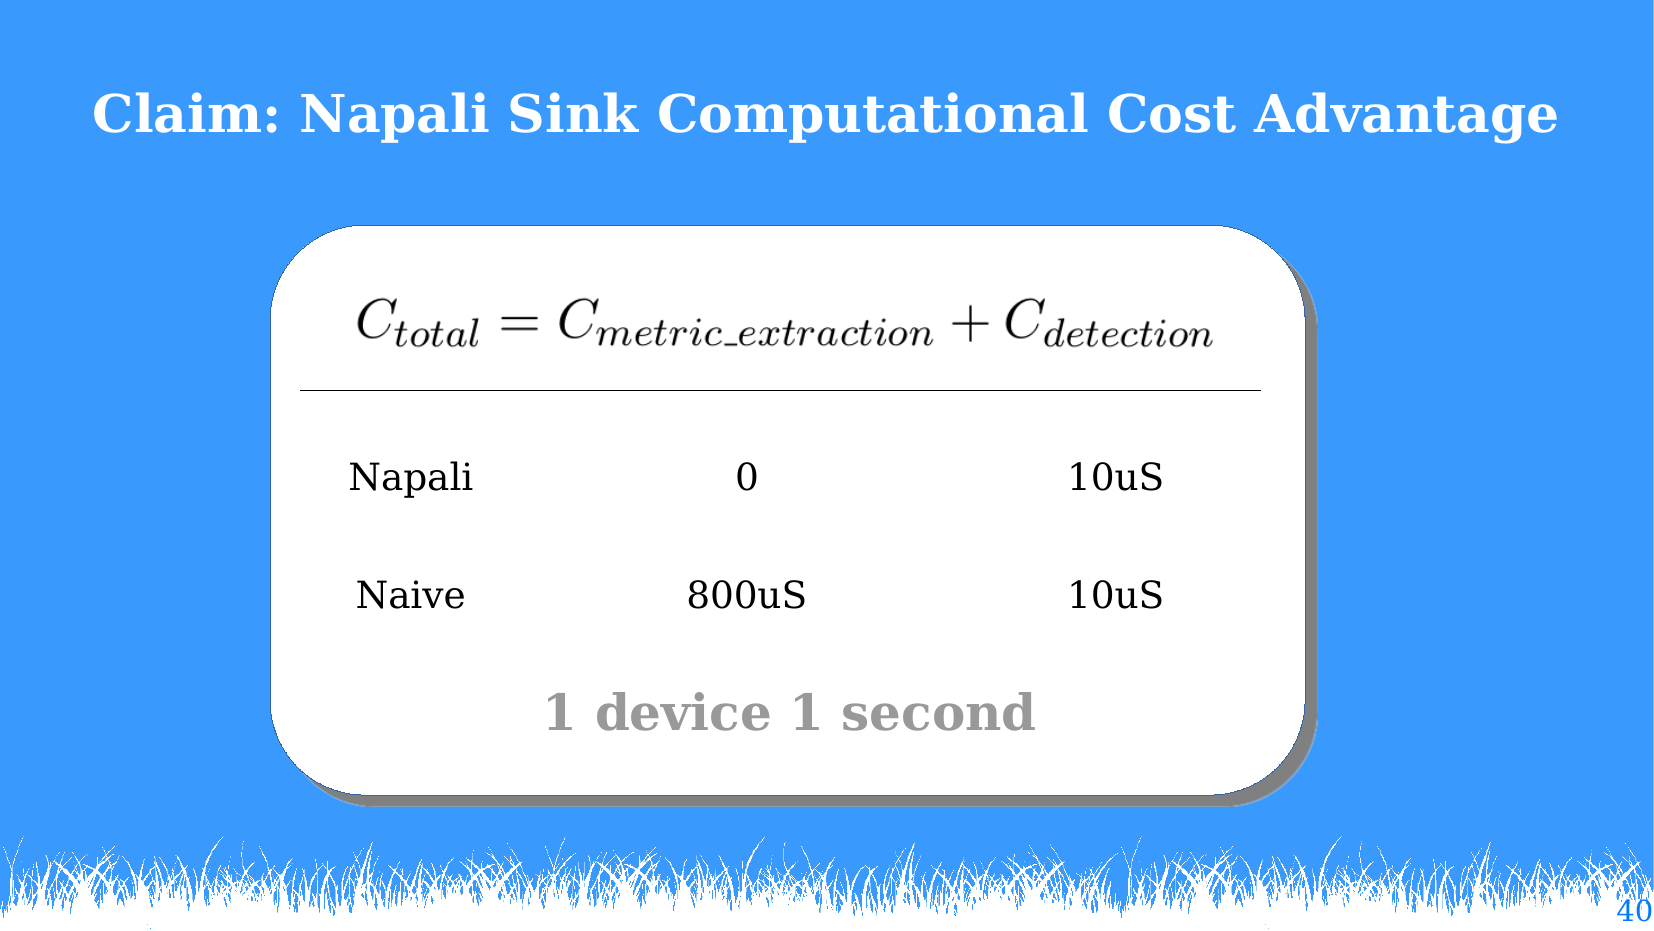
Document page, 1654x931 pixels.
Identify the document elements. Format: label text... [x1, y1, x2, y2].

picture [0, 0, 1654, 931]
text_box 1 device 1 second [528, 676, 1216, 868]
table_cell Naive [301, 567, 522, 684]
table_cell 10uS [973, 567, 1260, 684]
text_box [270, 225, 1306, 796]
table_header Napali [301, 449, 522, 566]
table_header 0 [523, 449, 972, 566]
table_header 10uS [973, 449, 1260, 566]
table_cell 800uS [523, 567, 972, 684]
title Claim: Napali Sink Computational Cost Advantage [82, 31, 1571, 199]
